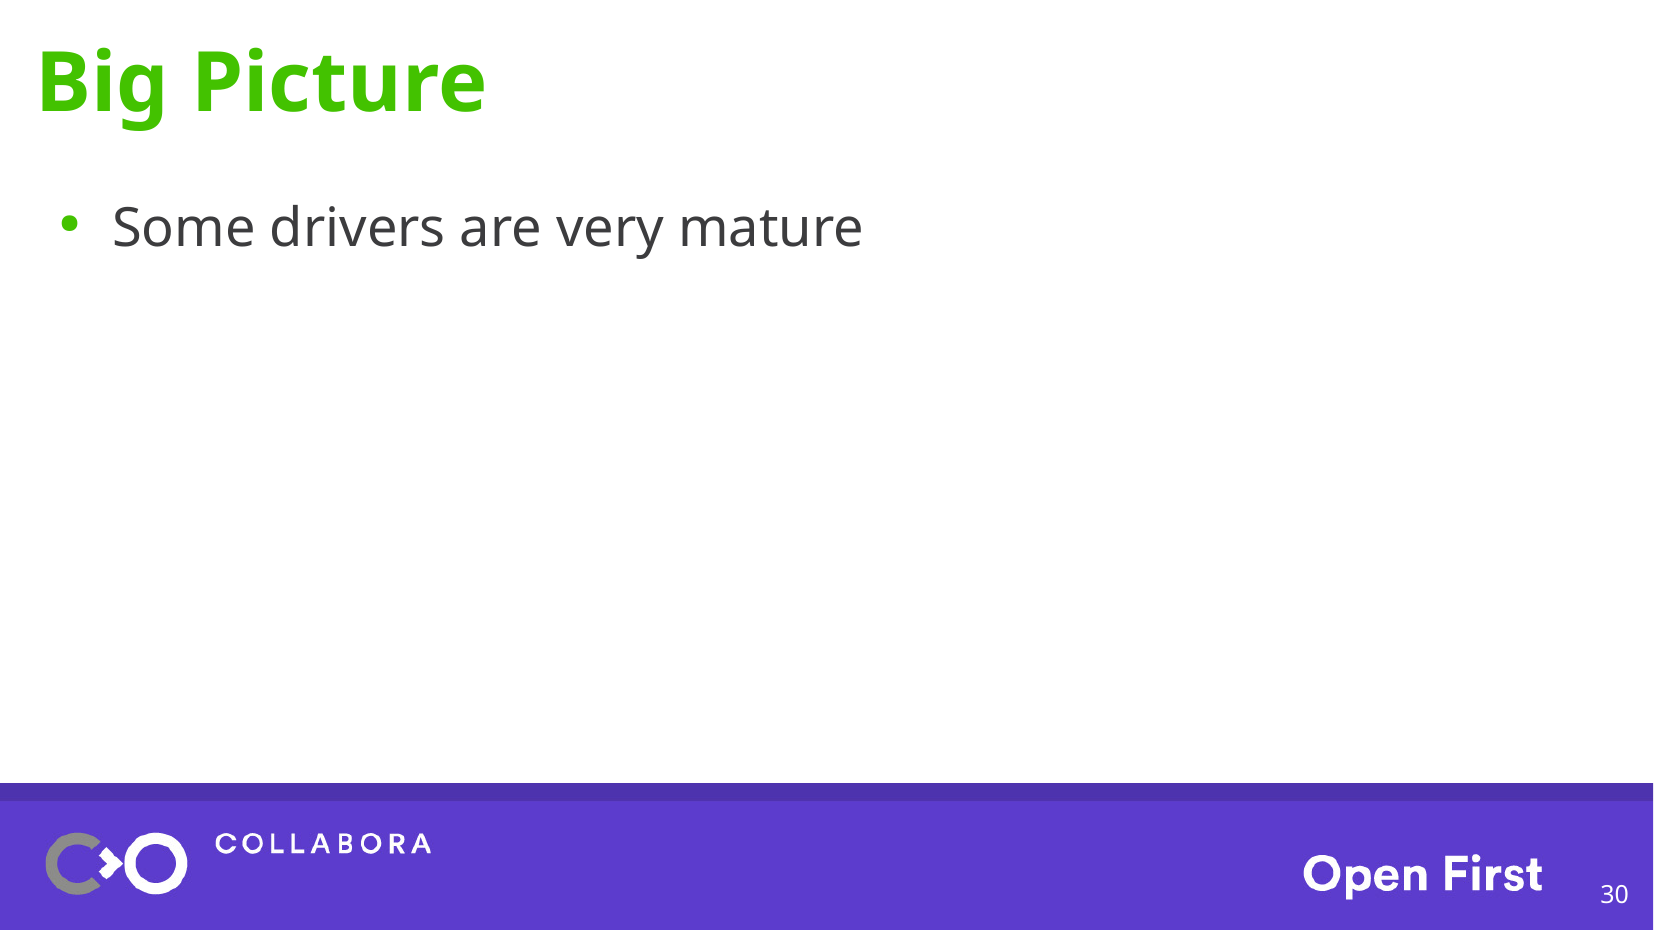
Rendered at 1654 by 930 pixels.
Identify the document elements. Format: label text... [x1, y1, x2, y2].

picture [0, 0, 1654, 930]
list Some drivers are very mature [41, 160, 1613, 804]
title Big Picture [35, 28, 1608, 192]
